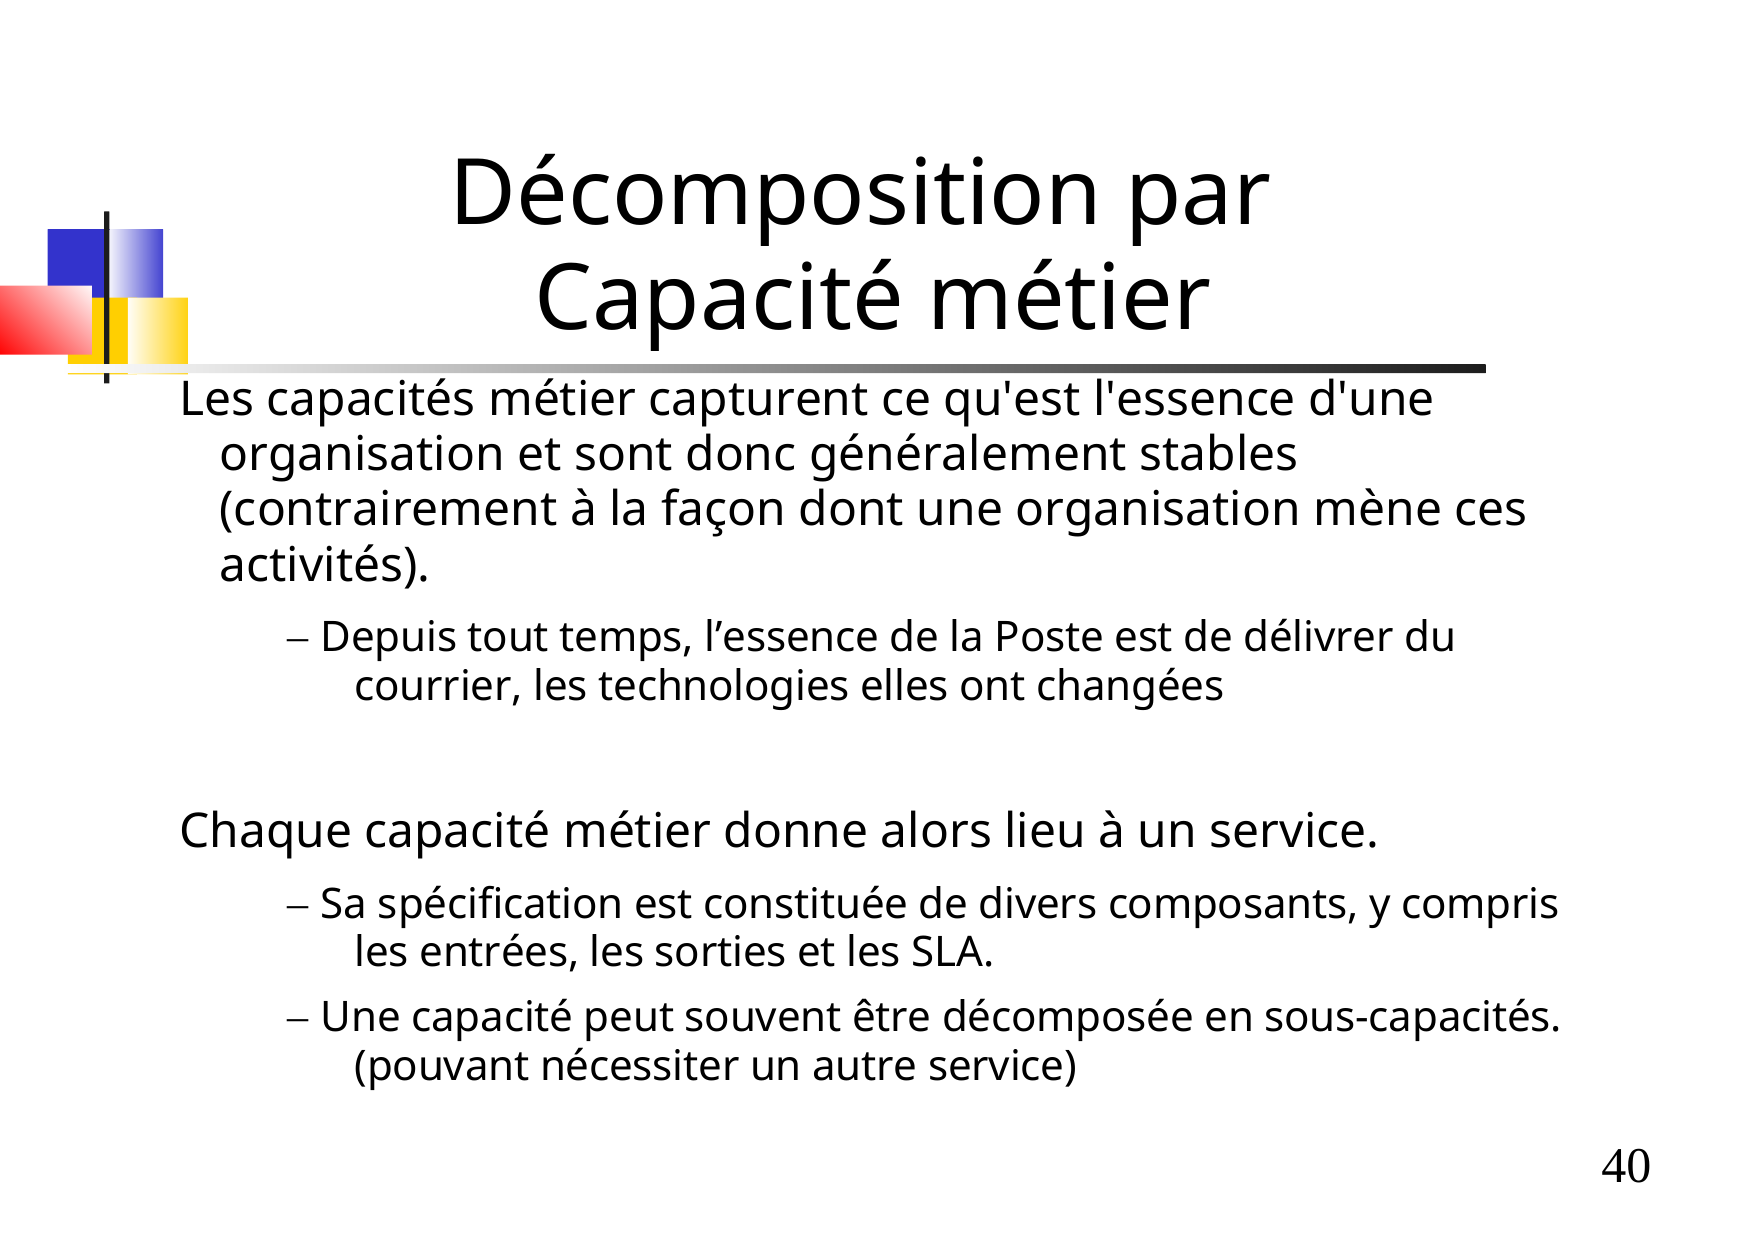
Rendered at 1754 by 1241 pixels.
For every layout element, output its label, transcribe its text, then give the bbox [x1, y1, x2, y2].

list Les capacités métier capturent ce qu'est l'essence d'une organisation et sont donc généralement stables (contrairement à la façon dont une organisation mène ces activités). Depuis tout temps, l’essence de la Poste est de délivrer du courrier, les technologies elles ont changées Chaque capacité métier donne alors lieu à un service. Sa spécification est constituée de divers composants, y compris les entrées, les sorties et les SLA. Une capacité peut souvent être décomposée en sous-capacités. (pouvant nécessiter un autre service) [179, 371, 1567, 1091]
title Décomposition par Capacité métier [179, 139, 1567, 351]
